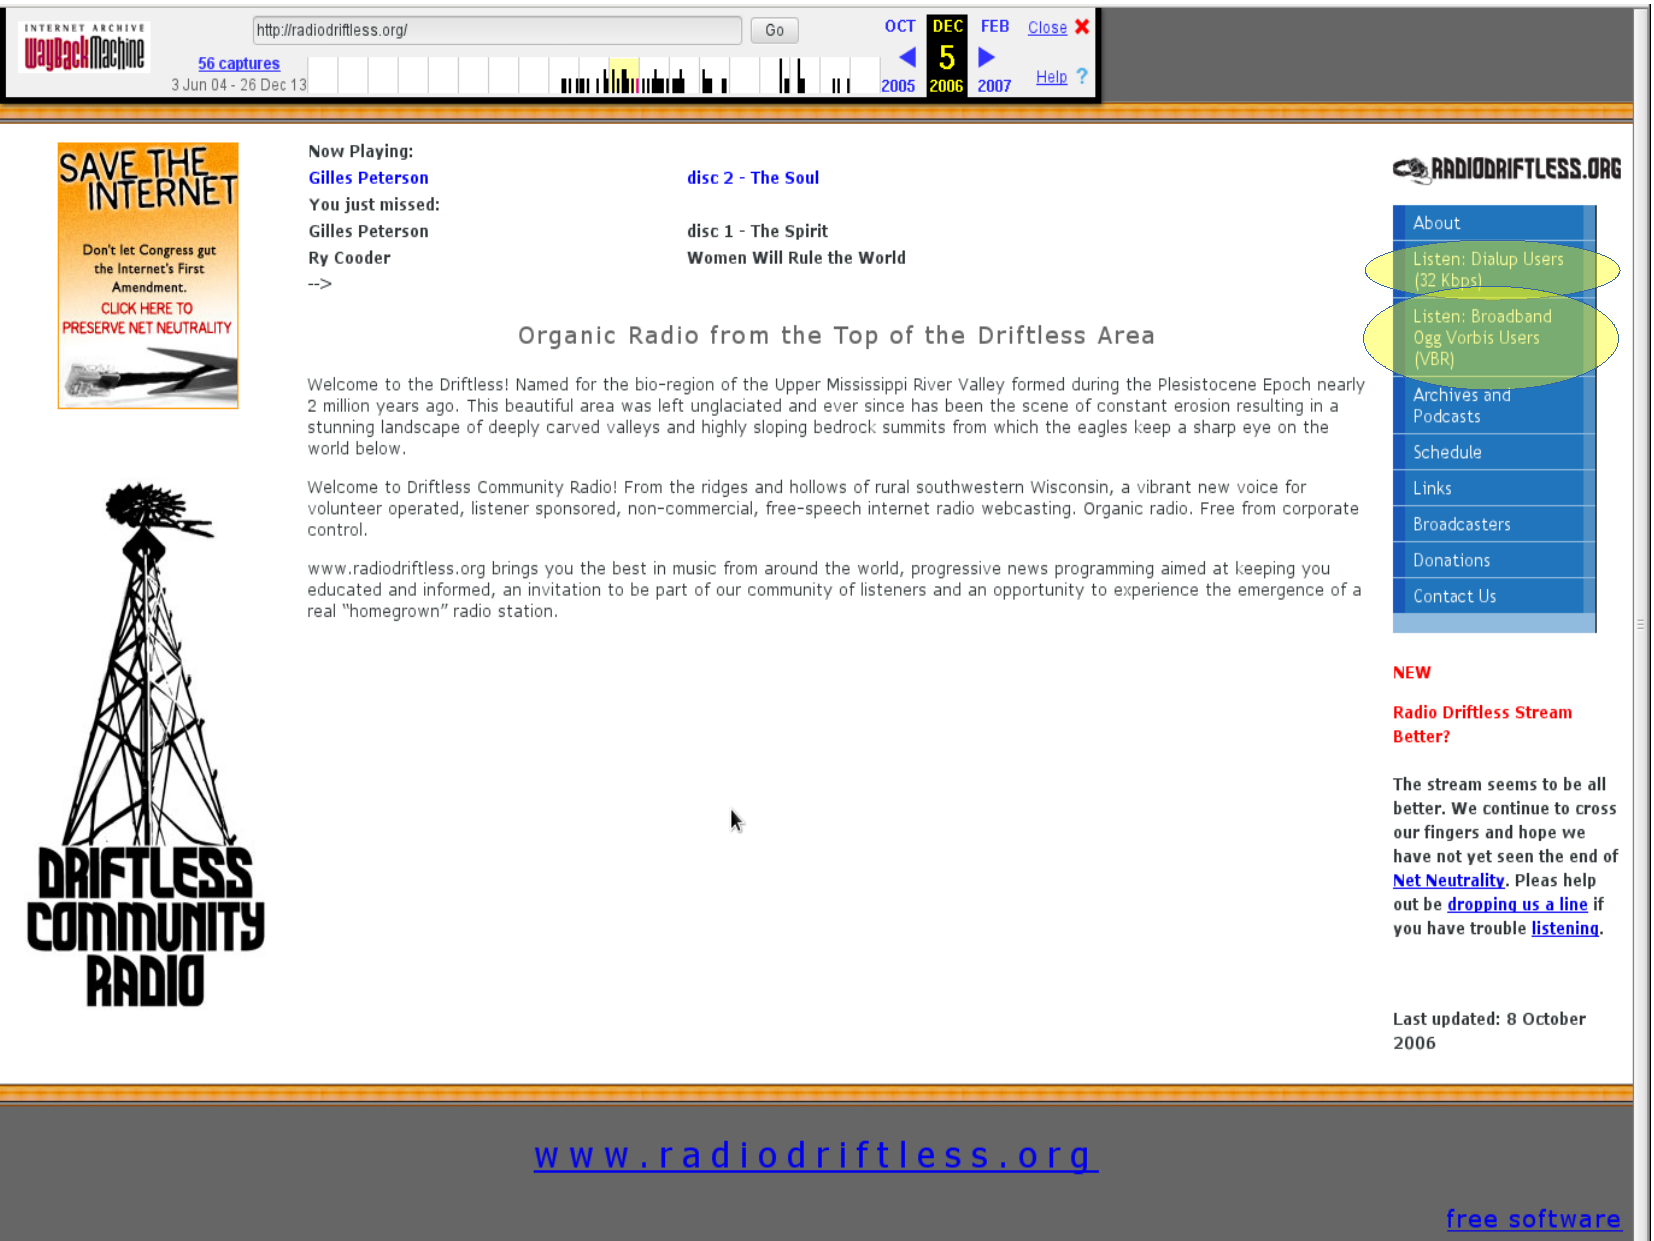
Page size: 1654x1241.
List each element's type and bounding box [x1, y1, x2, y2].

text_box [1363, 240, 1621, 391]
picture [0, 4, 1651, 1241]
